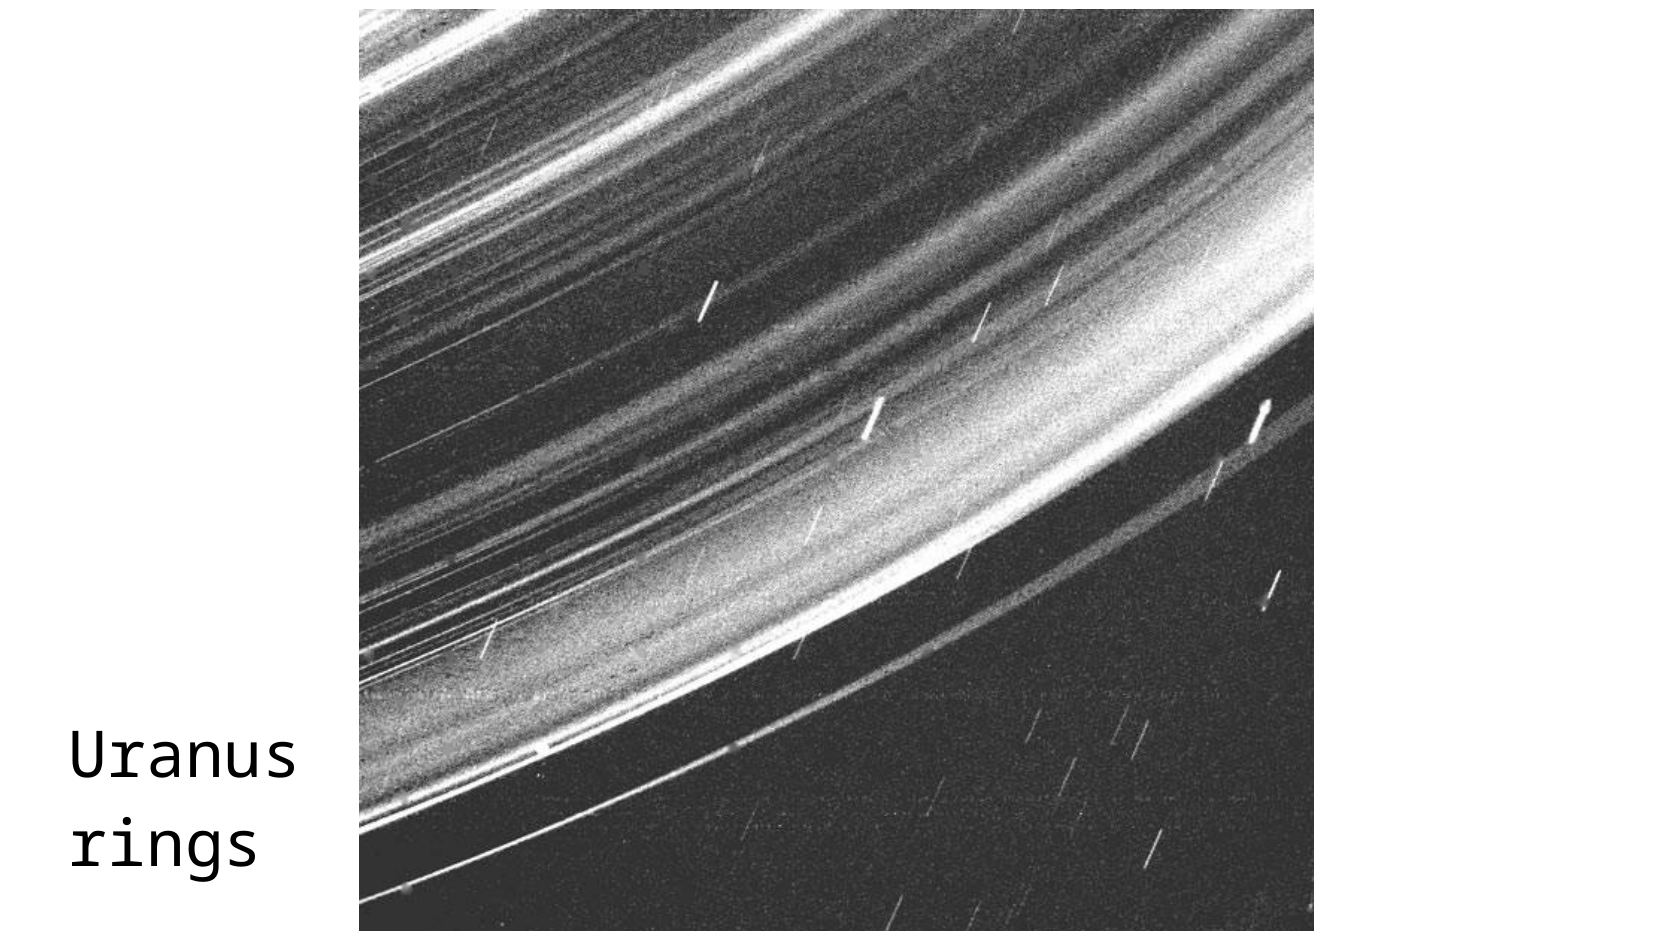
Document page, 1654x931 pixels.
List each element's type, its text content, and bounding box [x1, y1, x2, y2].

list Uranus rings [0, 708, 414, 886]
picture [359, 9, 1314, 931]
